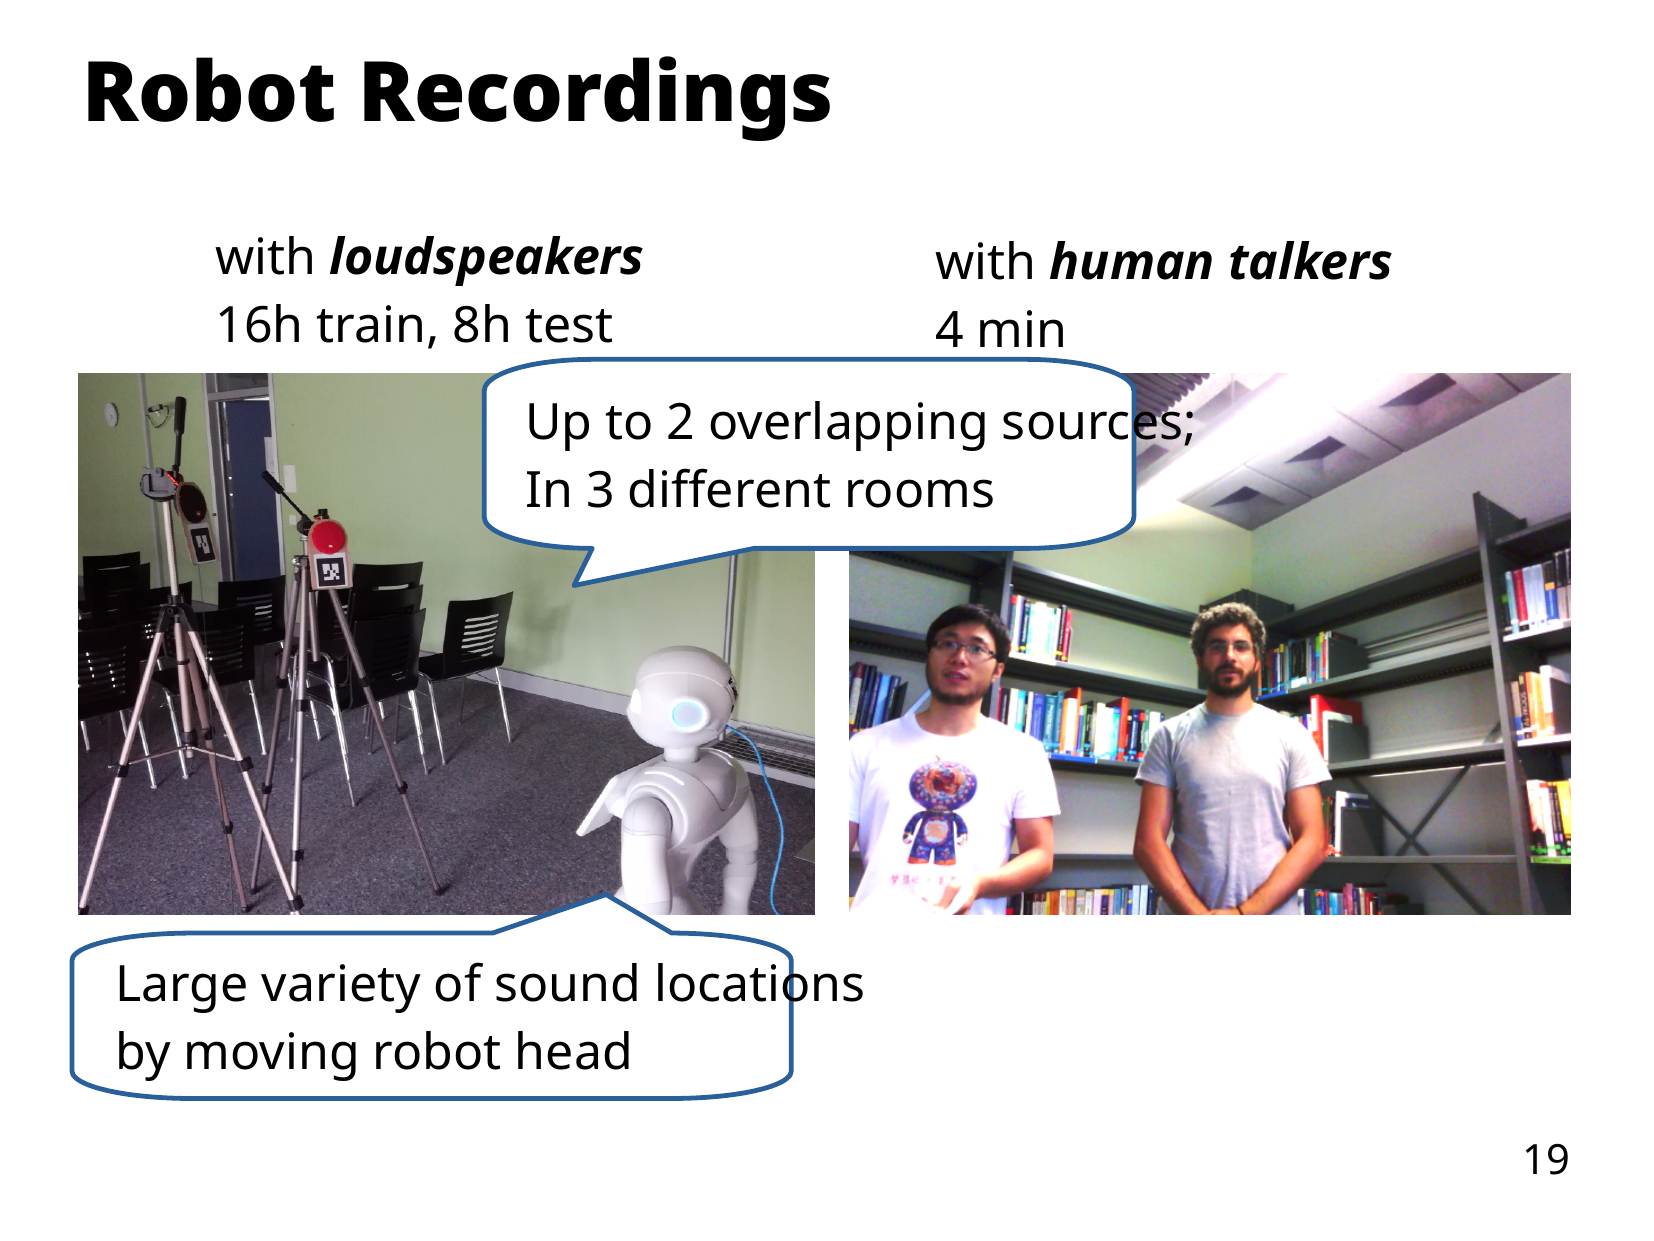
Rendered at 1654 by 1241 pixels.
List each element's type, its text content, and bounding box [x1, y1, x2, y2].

title Robot Recordings [82, 37, 1571, 143]
picture [78, 373, 815, 915]
text_box with human talkers 4 min [920, 218, 1560, 360]
text_box Large variety of sound locations by moving robot head [71, 894, 792, 1099]
text_box Up to 2 overlapping sources; In 3 different rooms [484, 359, 1134, 586]
picture [1138, 415, 1152, 423]
text_box with loudspeakers 16h train, 8h test [200, 213, 797, 355]
picture [849, 373, 1571, 915]
